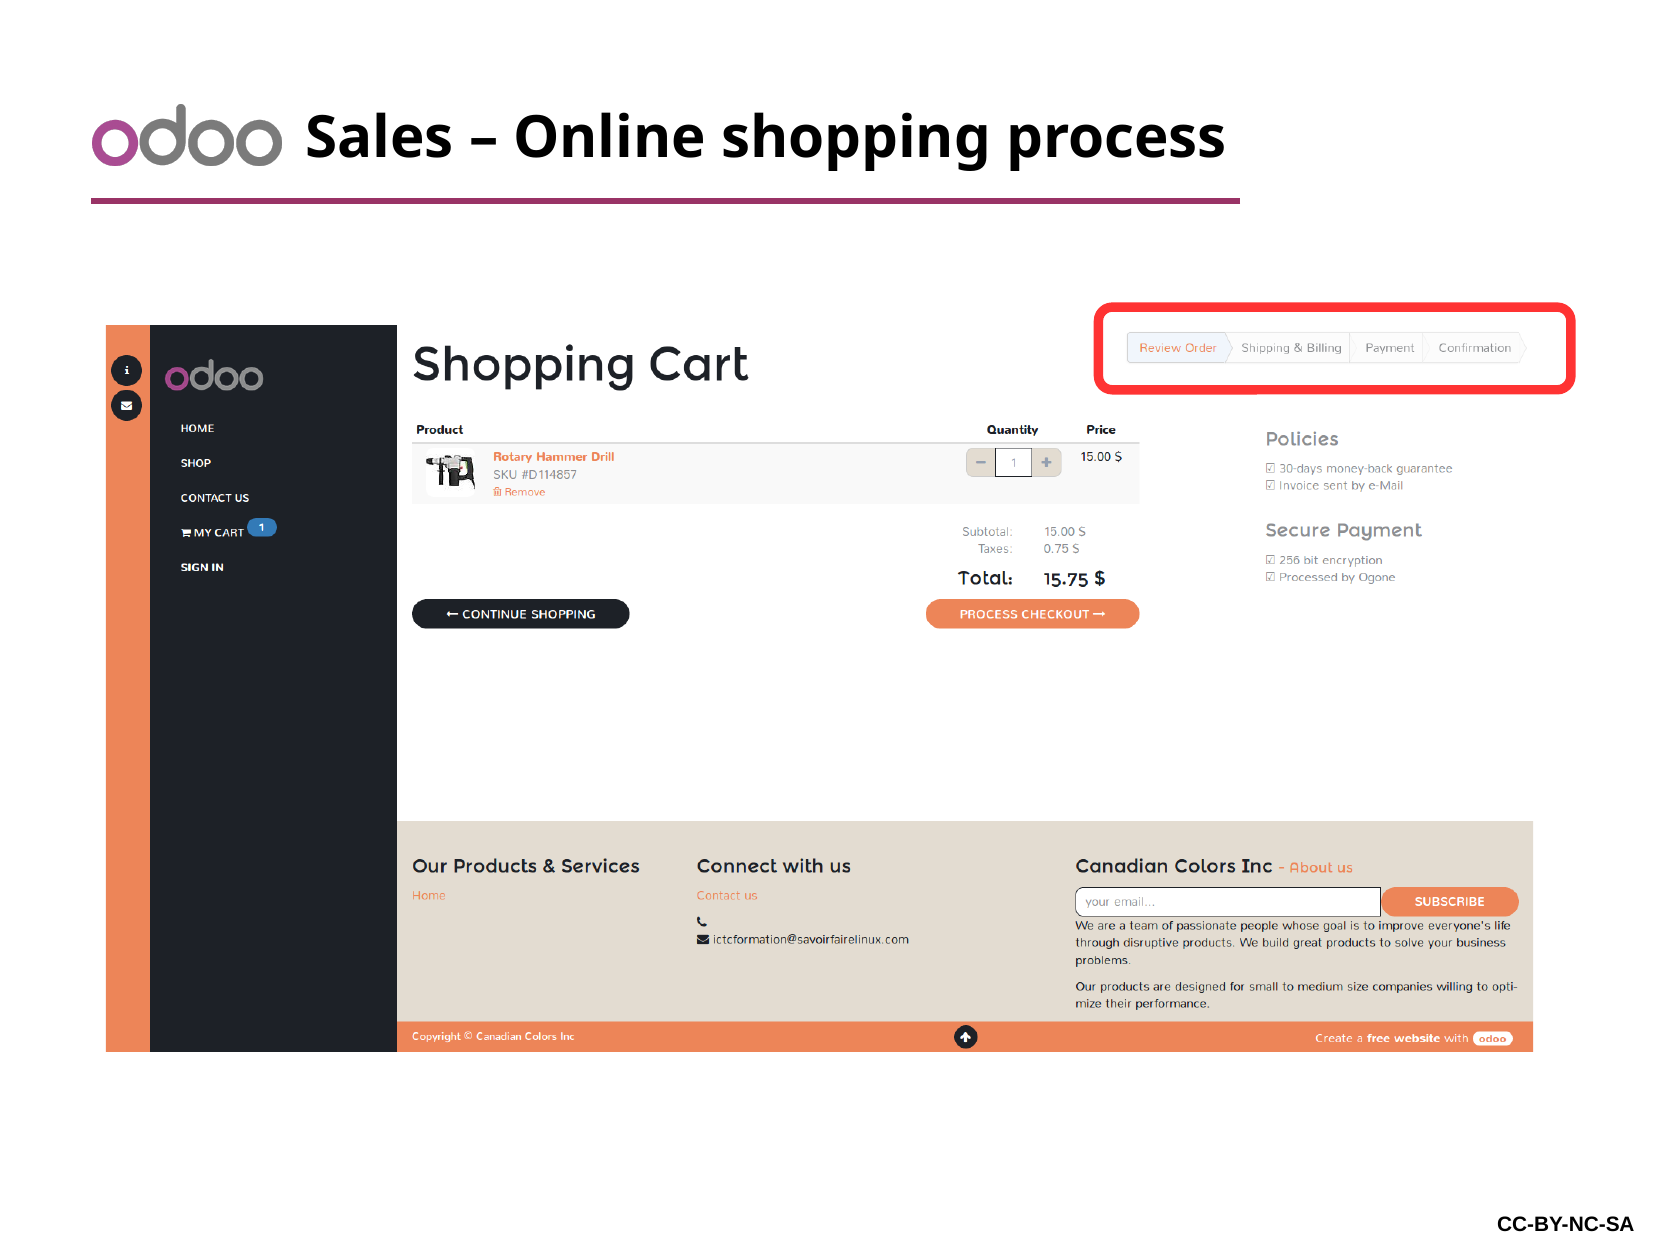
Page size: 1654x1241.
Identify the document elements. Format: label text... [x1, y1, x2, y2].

title Sales – Online shopping process [305, 31, 1568, 239]
picture [92, 104, 282, 166]
text_box [1098, 307, 1571, 390]
picture [105, 325, 1534, 1052]
text_box CC-BY-NC-SA [1482, 1204, 1654, 1241]
